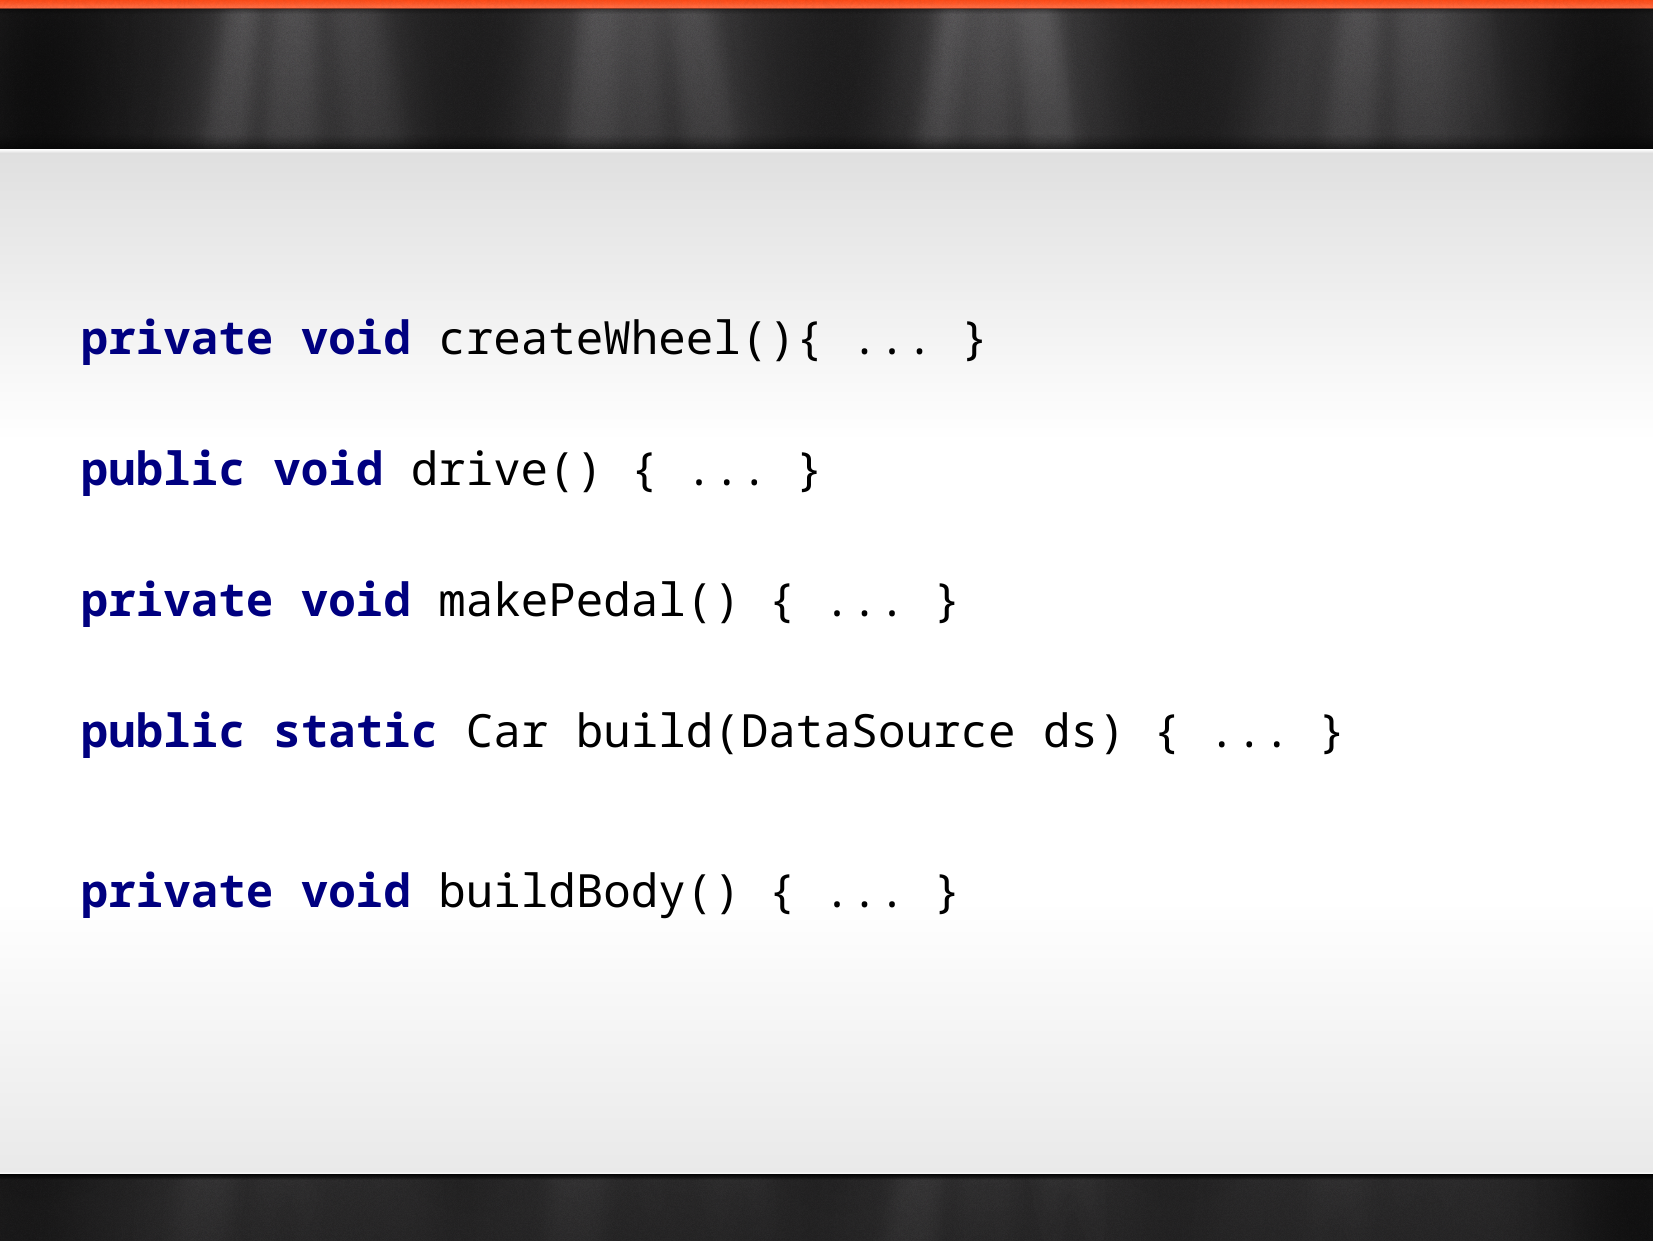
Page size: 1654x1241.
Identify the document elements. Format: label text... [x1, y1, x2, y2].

subtitle private void createWheel(){ ... } public void drive() { ... } private void makePedal() { ... } public static Car build(DataSource ds) { ... } private void buildBody() { ... } [80, 305, 1569, 1125]
picture [0, 0, 1653, 1241]
